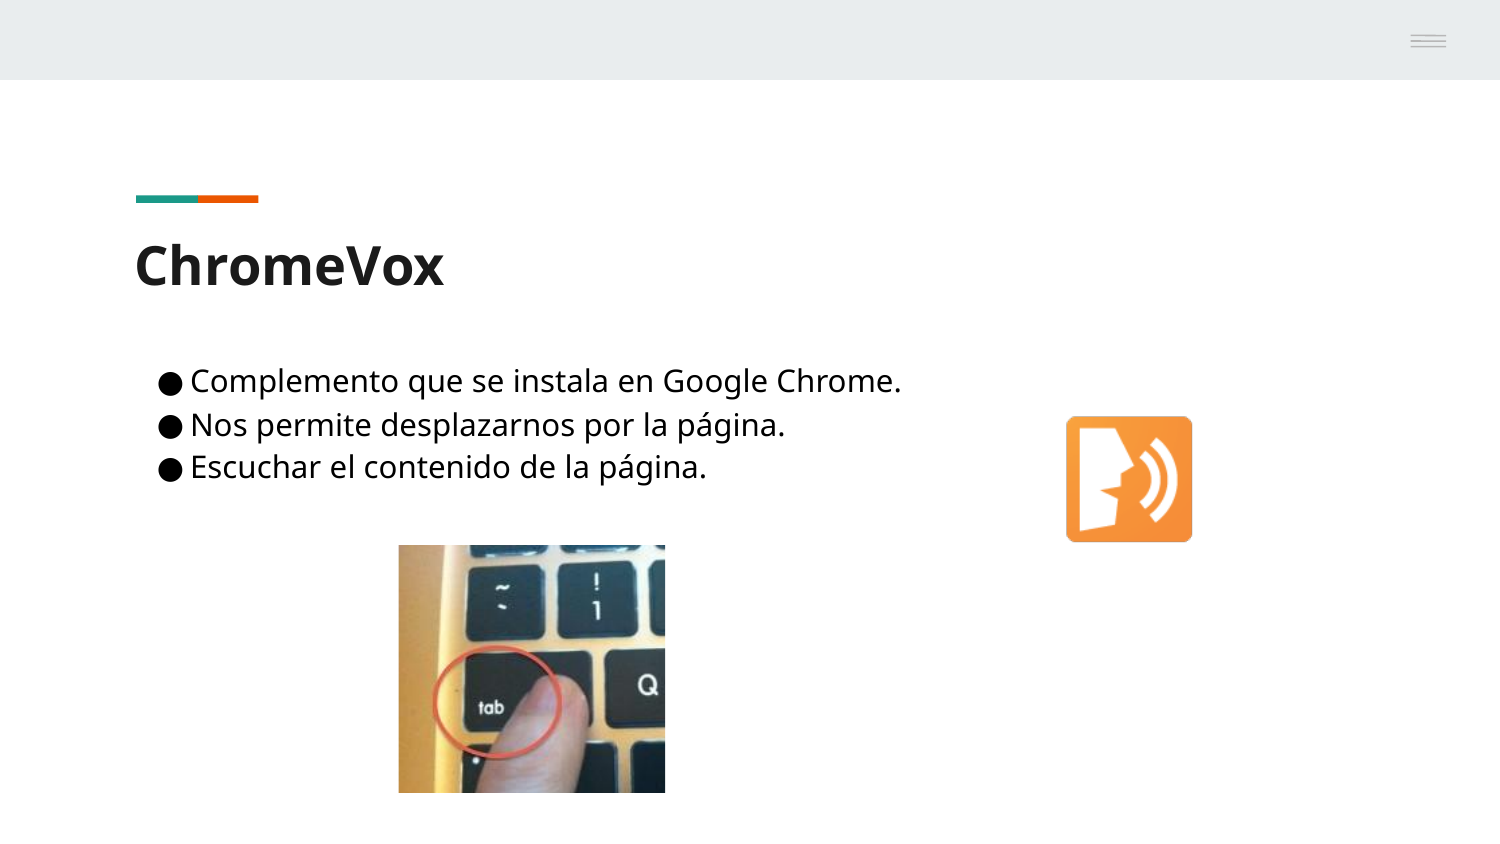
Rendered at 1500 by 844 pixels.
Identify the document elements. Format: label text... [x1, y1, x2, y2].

title ChromeVox [119, 216, 1381, 305]
picture [1046, 396, 1213, 563]
picture [398, 545, 666, 793]
list Complemento que se instala en Google Chrome. Nos permite desplazarnos por la página. Escuchar el contenido de la página. [119, 341, 1381, 712]
